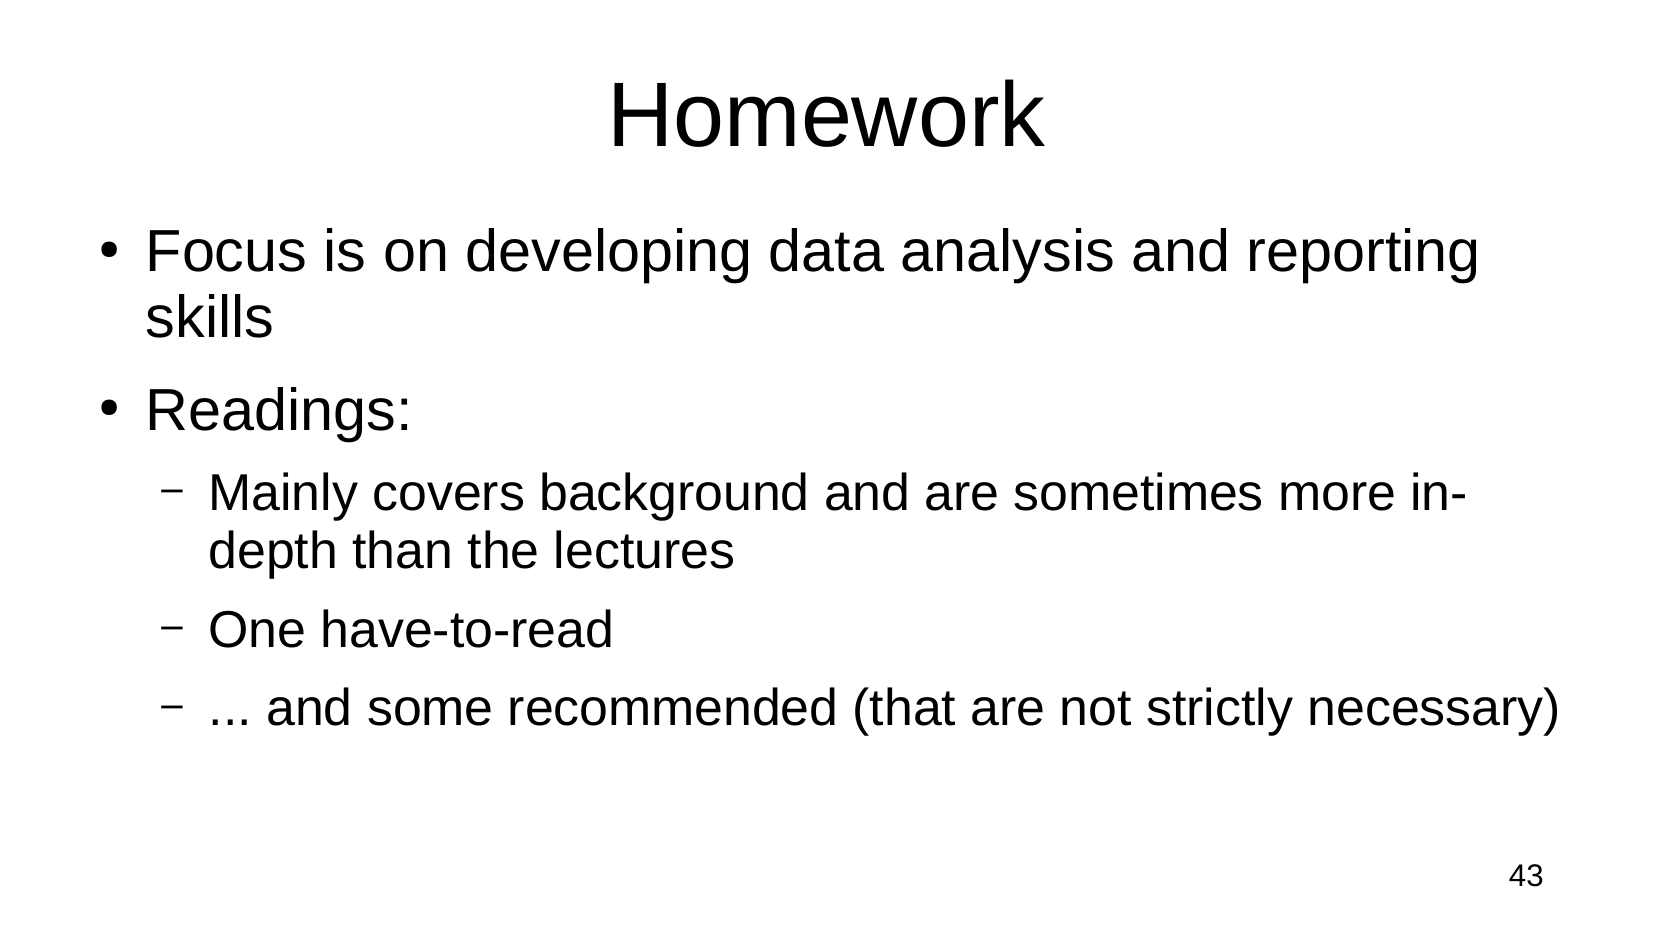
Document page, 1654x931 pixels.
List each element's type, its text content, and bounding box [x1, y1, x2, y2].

list Focus is on developing data analysis and reporting skills Readings: Mainly covers background and are sometimes more in-depth than the lectures One have-to-read ... and some recommended (that are not strictly necessary) [82, 217, 1571, 758]
text_box <nummer> [1494, 850, 1654, 921]
title Homework [82, 37, 1571, 193]
